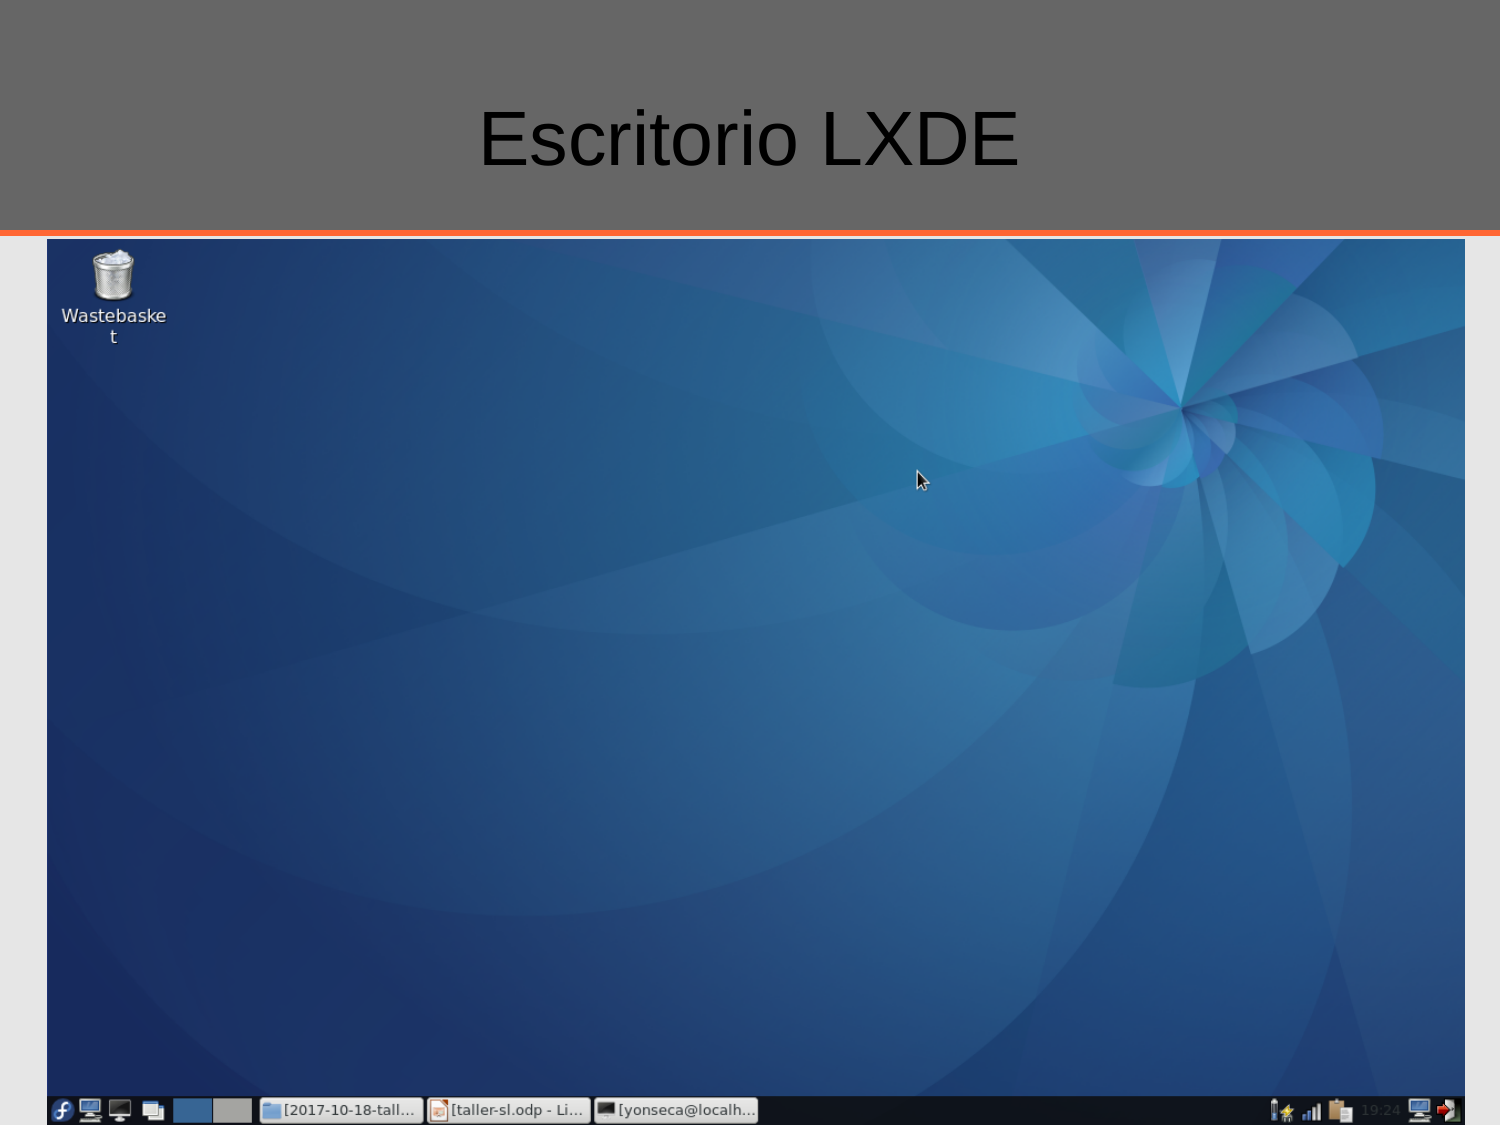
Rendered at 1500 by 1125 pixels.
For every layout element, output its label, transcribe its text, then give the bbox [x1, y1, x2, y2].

picture [47, 239, 1465, 1125]
title Escritorio LXDE [75, 44, 1425, 233]
